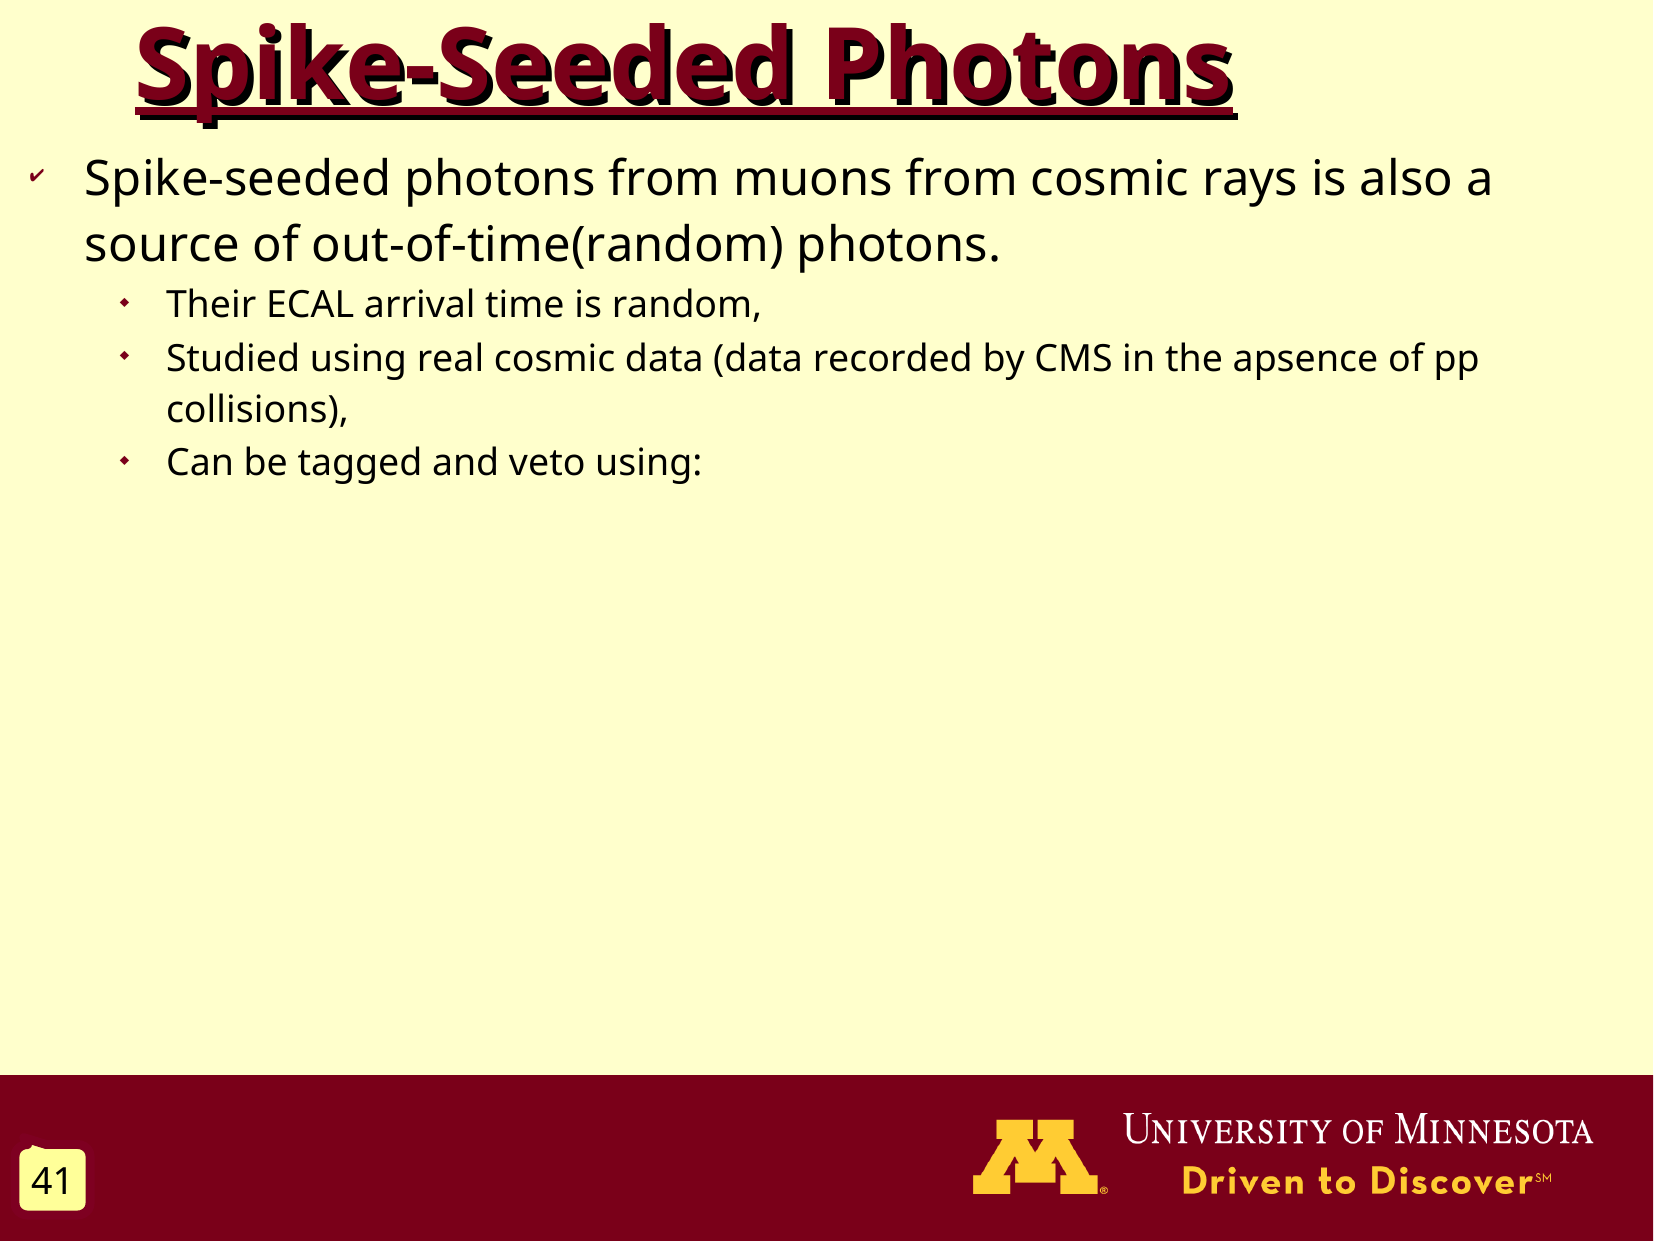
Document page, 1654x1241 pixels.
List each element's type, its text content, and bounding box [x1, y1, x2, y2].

picture [0, 1075, 1654, 1241]
list Their ECAL arrival time is random, Studied using real cosmic data (data recorded by CMS in the apsence of pp collisions), Can be tagged and veto using: [105, 270, 1639, 496]
text_box 41 [15, 1137, 91, 1216]
title Spike-Seeded Photons [120, 0, 1526, 135]
list Spike-seeded photons from muons from cosmic rays is also a source of out-of-time(random) photons. [15, 135, 1639, 286]
